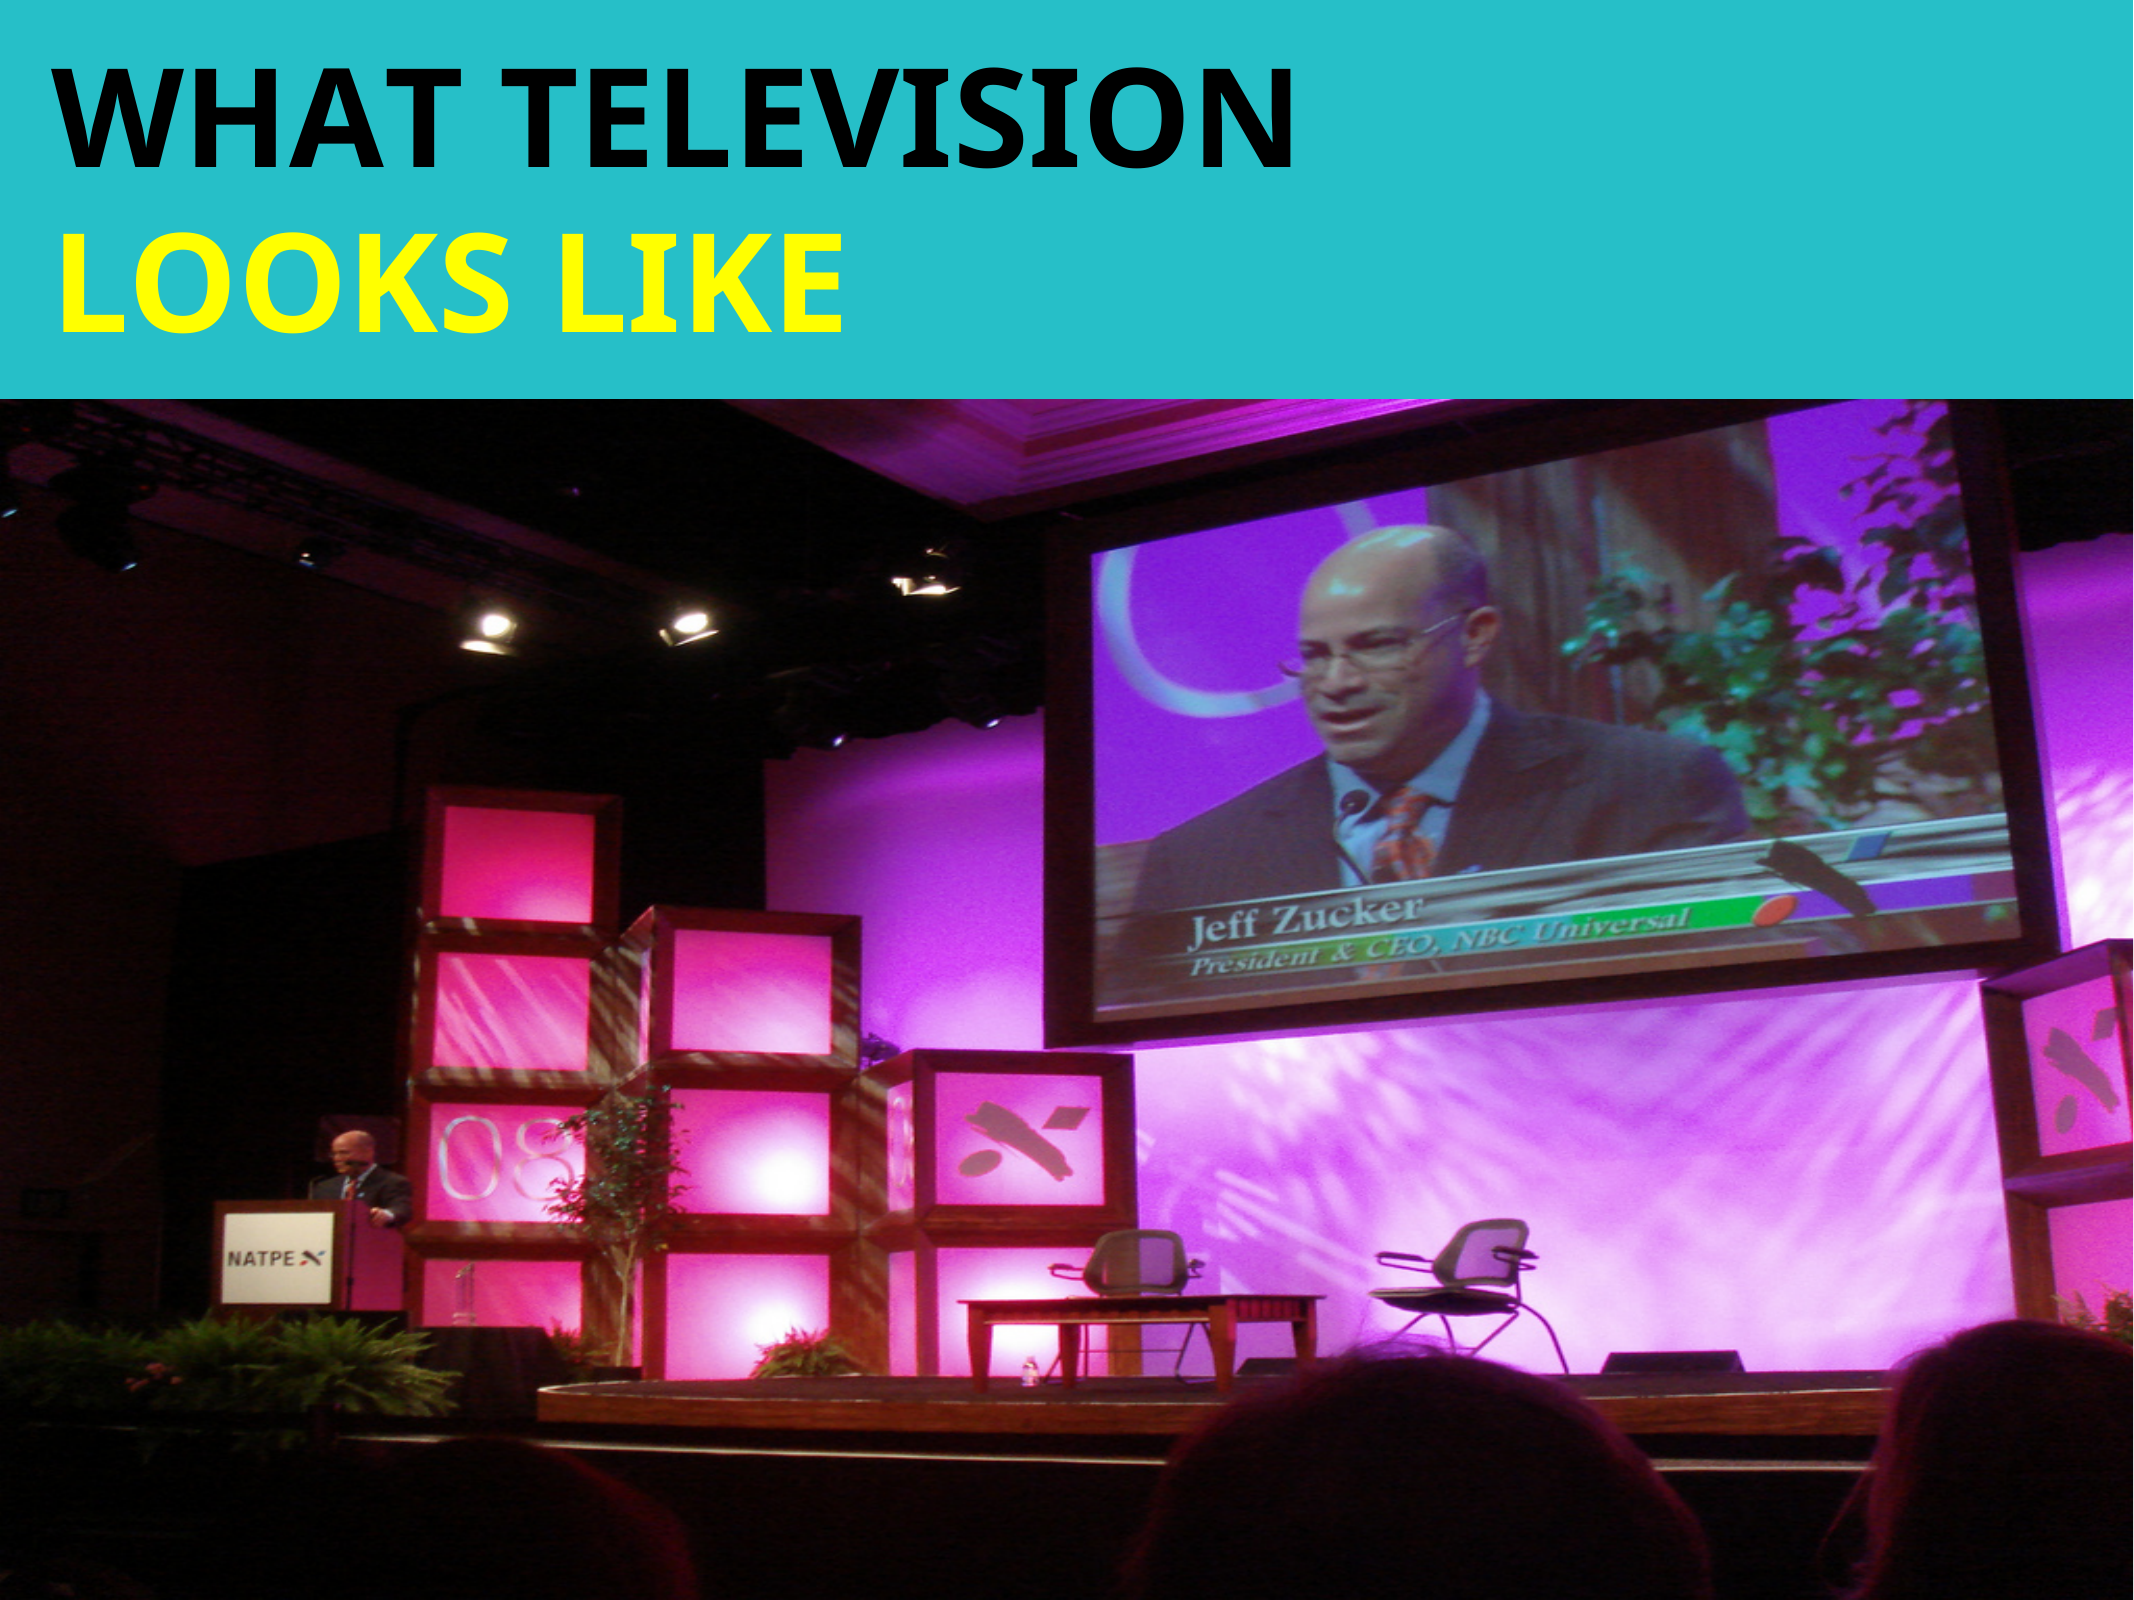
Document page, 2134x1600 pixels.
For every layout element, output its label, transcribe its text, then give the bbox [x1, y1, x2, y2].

picture [0, 399, 2134, 1600]
text_box WHAT TELEVISION LOOKS LIKE [41, 29, 2055, 399]
